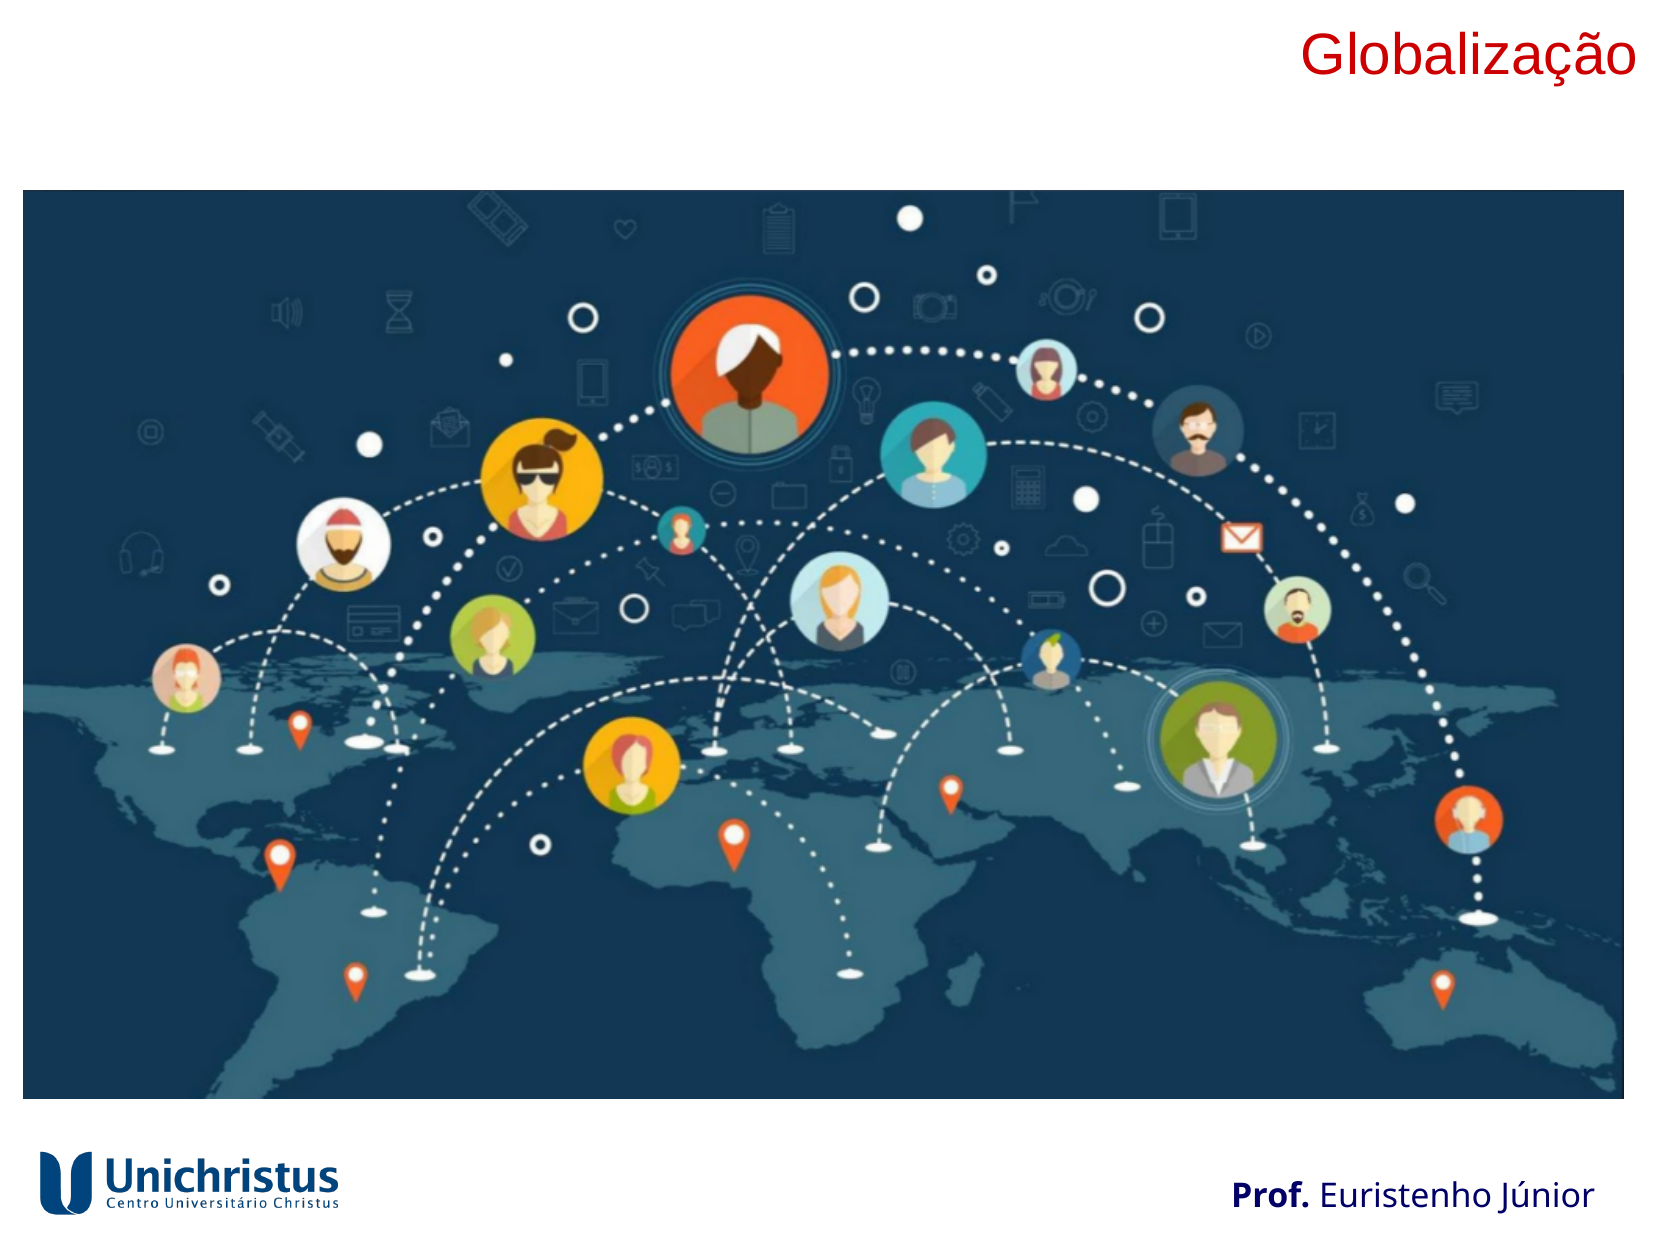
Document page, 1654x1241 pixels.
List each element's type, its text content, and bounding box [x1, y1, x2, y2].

text_box Prof. Euristenho Júnior [1216, 1163, 1654, 1224]
picture [35, 1148, 343, 1217]
picture [23, 190, 1624, 1099]
text_box Globalização [1286, 14, 1654, 95]
